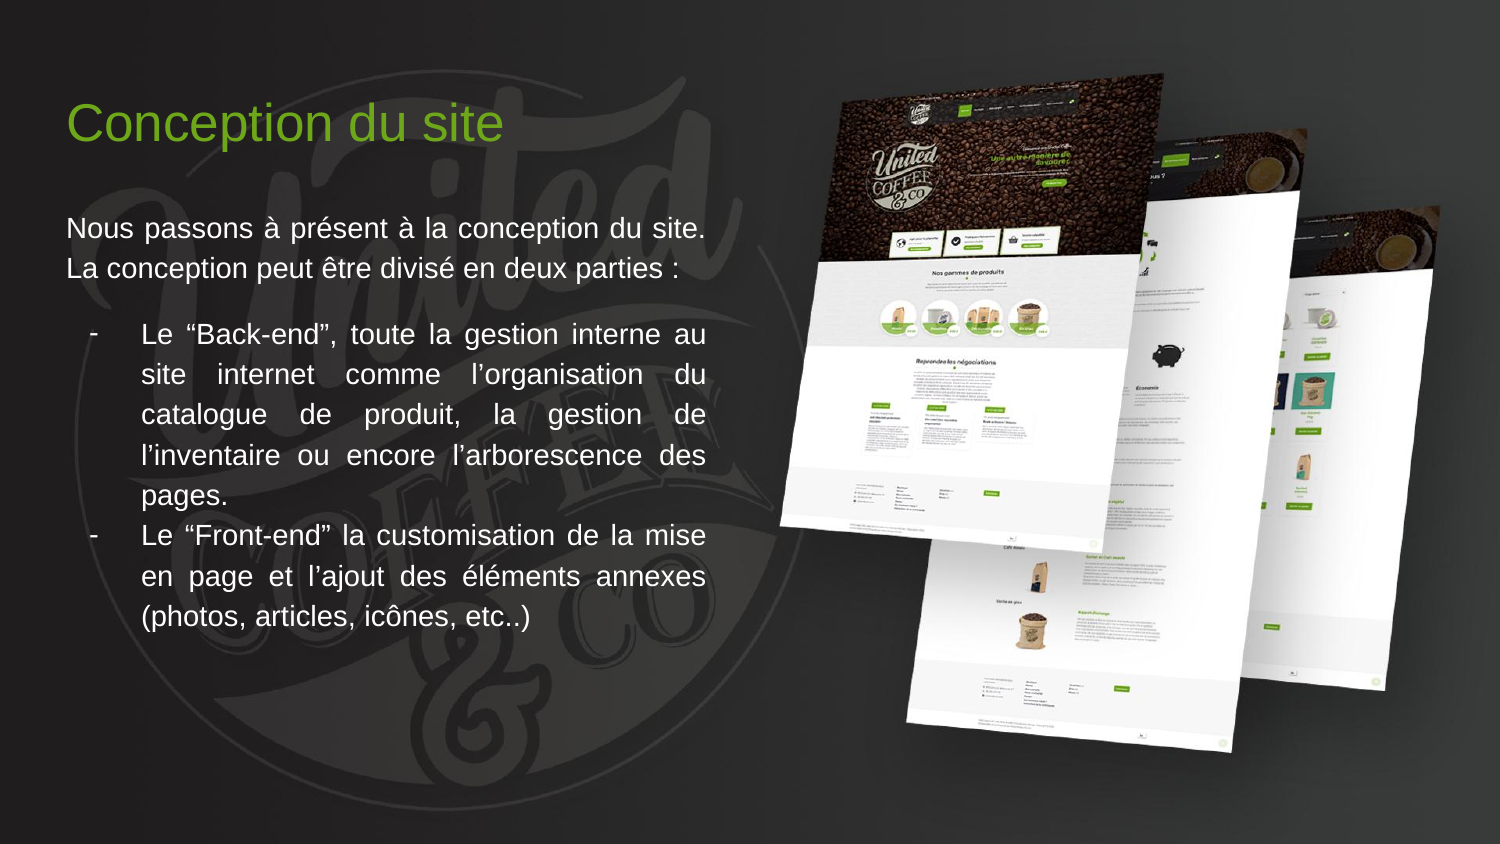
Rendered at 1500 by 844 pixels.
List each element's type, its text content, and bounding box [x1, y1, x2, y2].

picture [0, 0, 1500, 844]
list Nous passons à présent à la conception du site. La conception peut être divisé en deux parties : Le “Back-end”, toute la gestion interne au site internet comme l’organisation du catalogue de produit, la gestion de l’inventaire ou encore l’arborescence des pages. Le “Front-end” la customisation de la mise en page et l’ajout des éléments annexes (photos, articles, icônes, etc..) [51, 189, 723, 750]
title Conception du site [51, 72, 1449, 167]
